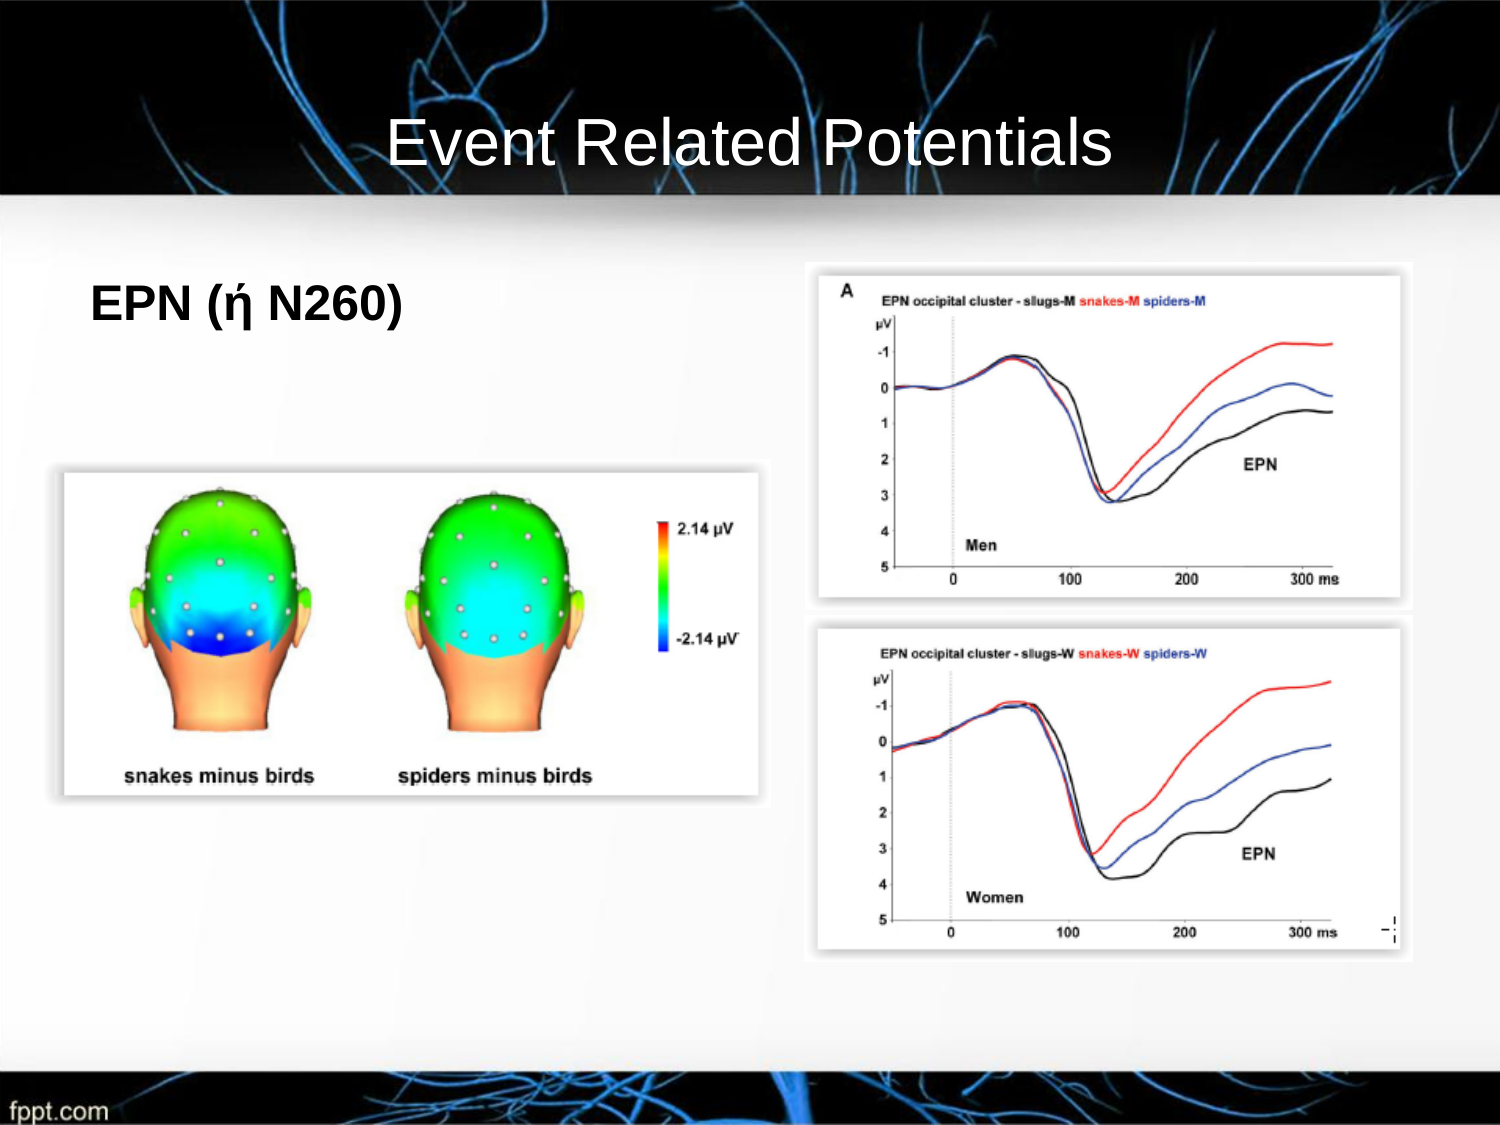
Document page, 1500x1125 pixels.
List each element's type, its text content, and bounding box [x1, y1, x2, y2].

picture [0, 0, 1500, 1125]
list EPN (ή N260) [75, 262, 1425, 1005]
title Event Related Potentials [75, 45, 1425, 233]
